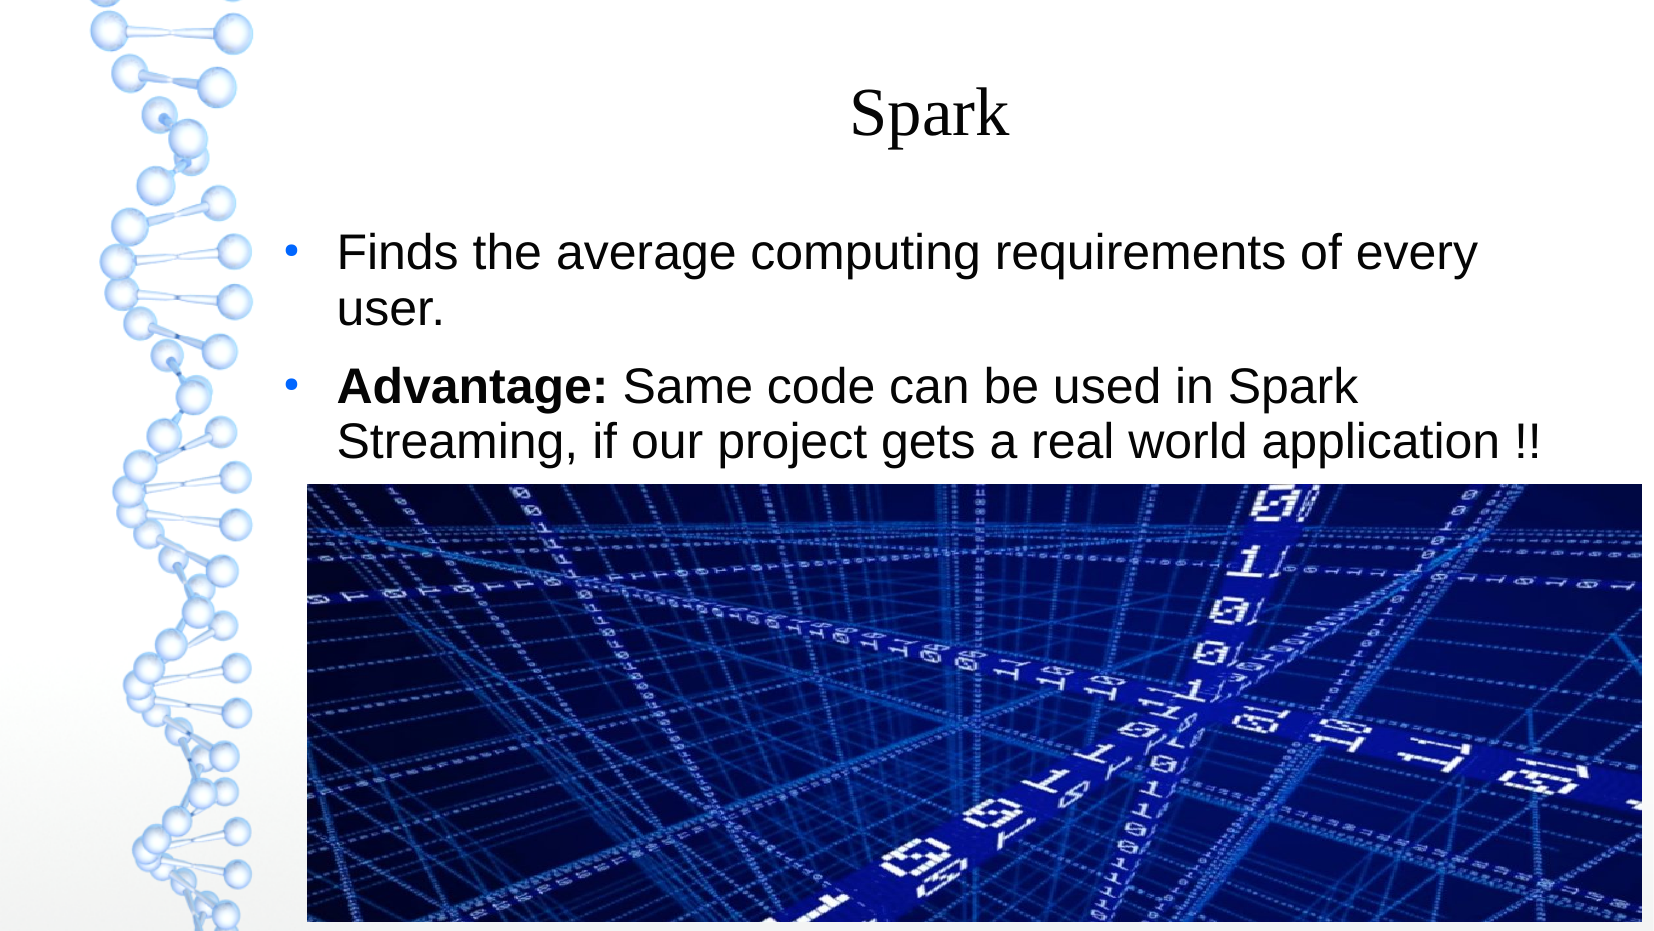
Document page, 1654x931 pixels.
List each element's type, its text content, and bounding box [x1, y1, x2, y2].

list Finds the average computing requirements of every user. Advantage: Same code can be used in Spark Streaming, if our project gets a real world application !! [265, 224, 1595, 764]
picture [0, 0, 1654, 931]
title Spark [265, 35, 1595, 189]
